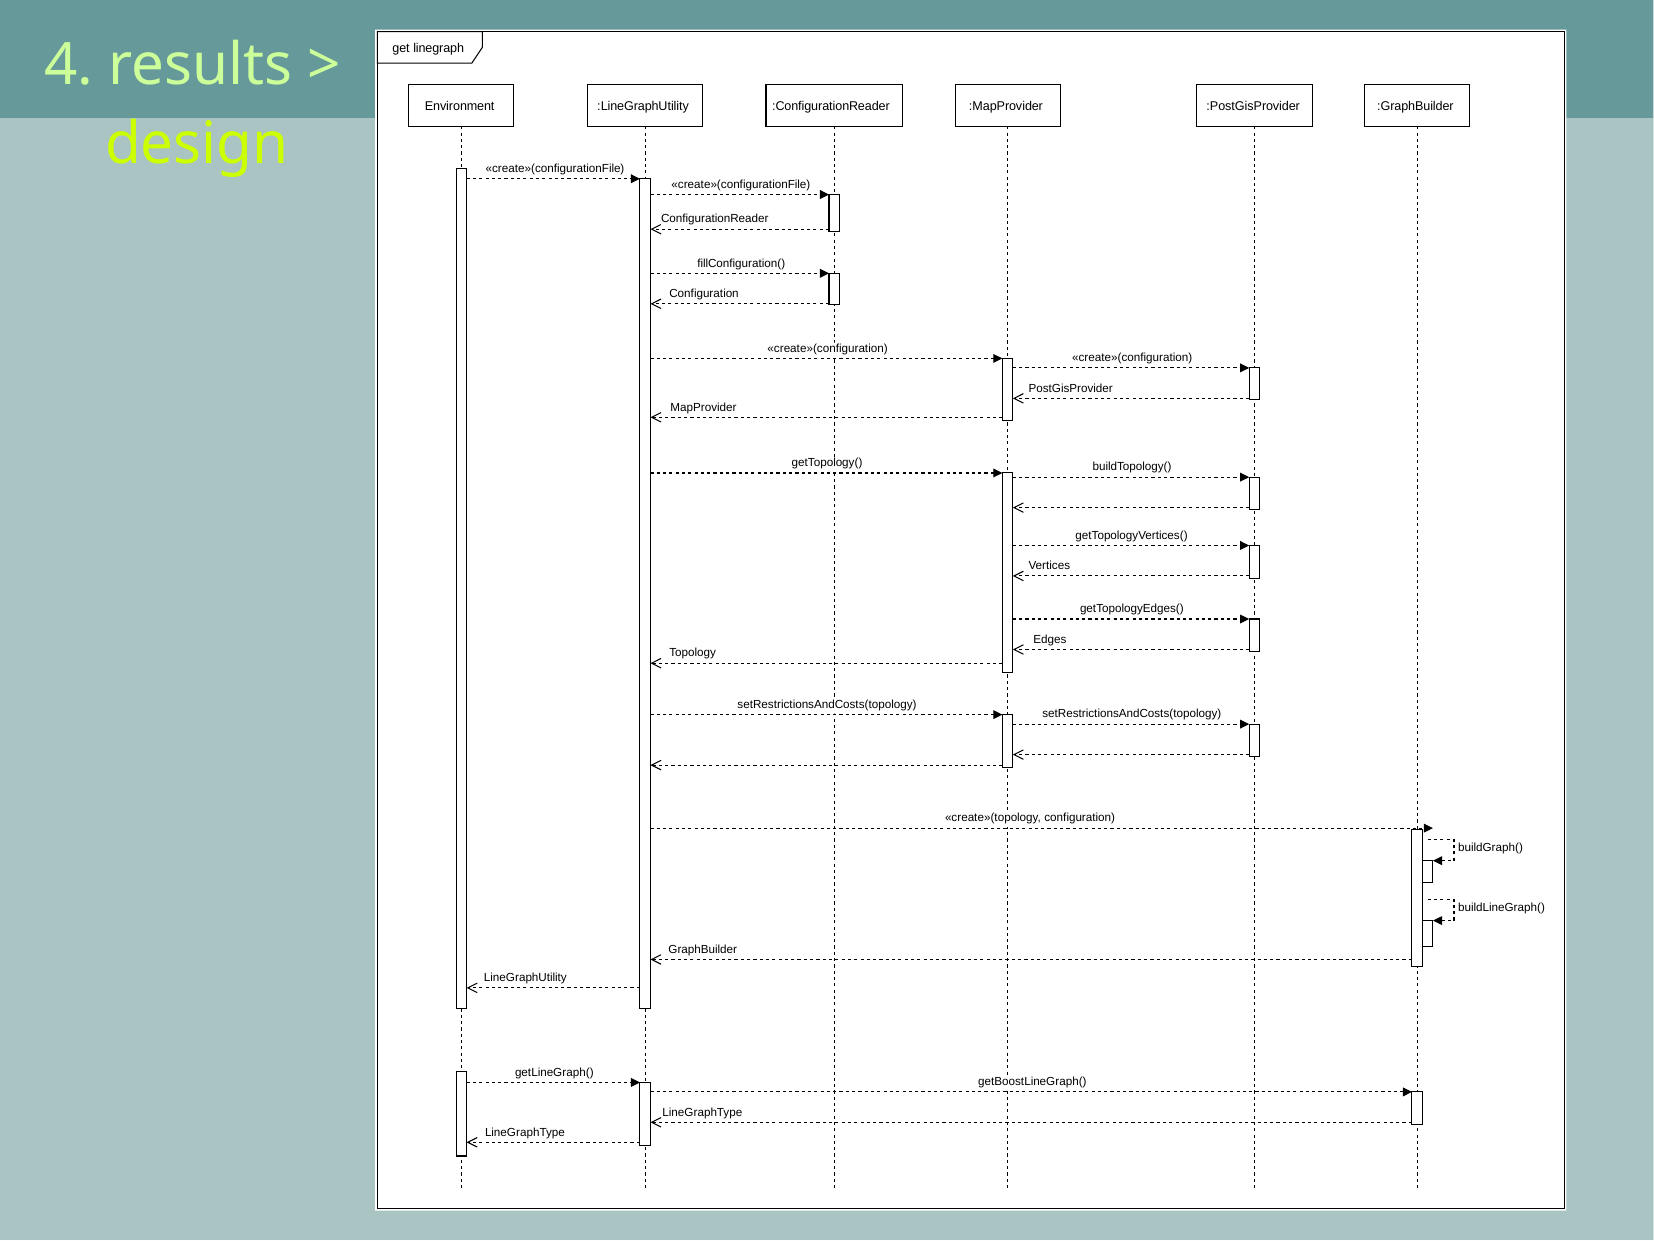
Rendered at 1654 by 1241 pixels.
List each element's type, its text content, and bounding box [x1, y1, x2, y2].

text_box [0, 118, 1654, 1241]
picture [375, 29, 1567, 1211]
text_box 4. results > design [29, 14, 343, 207]
